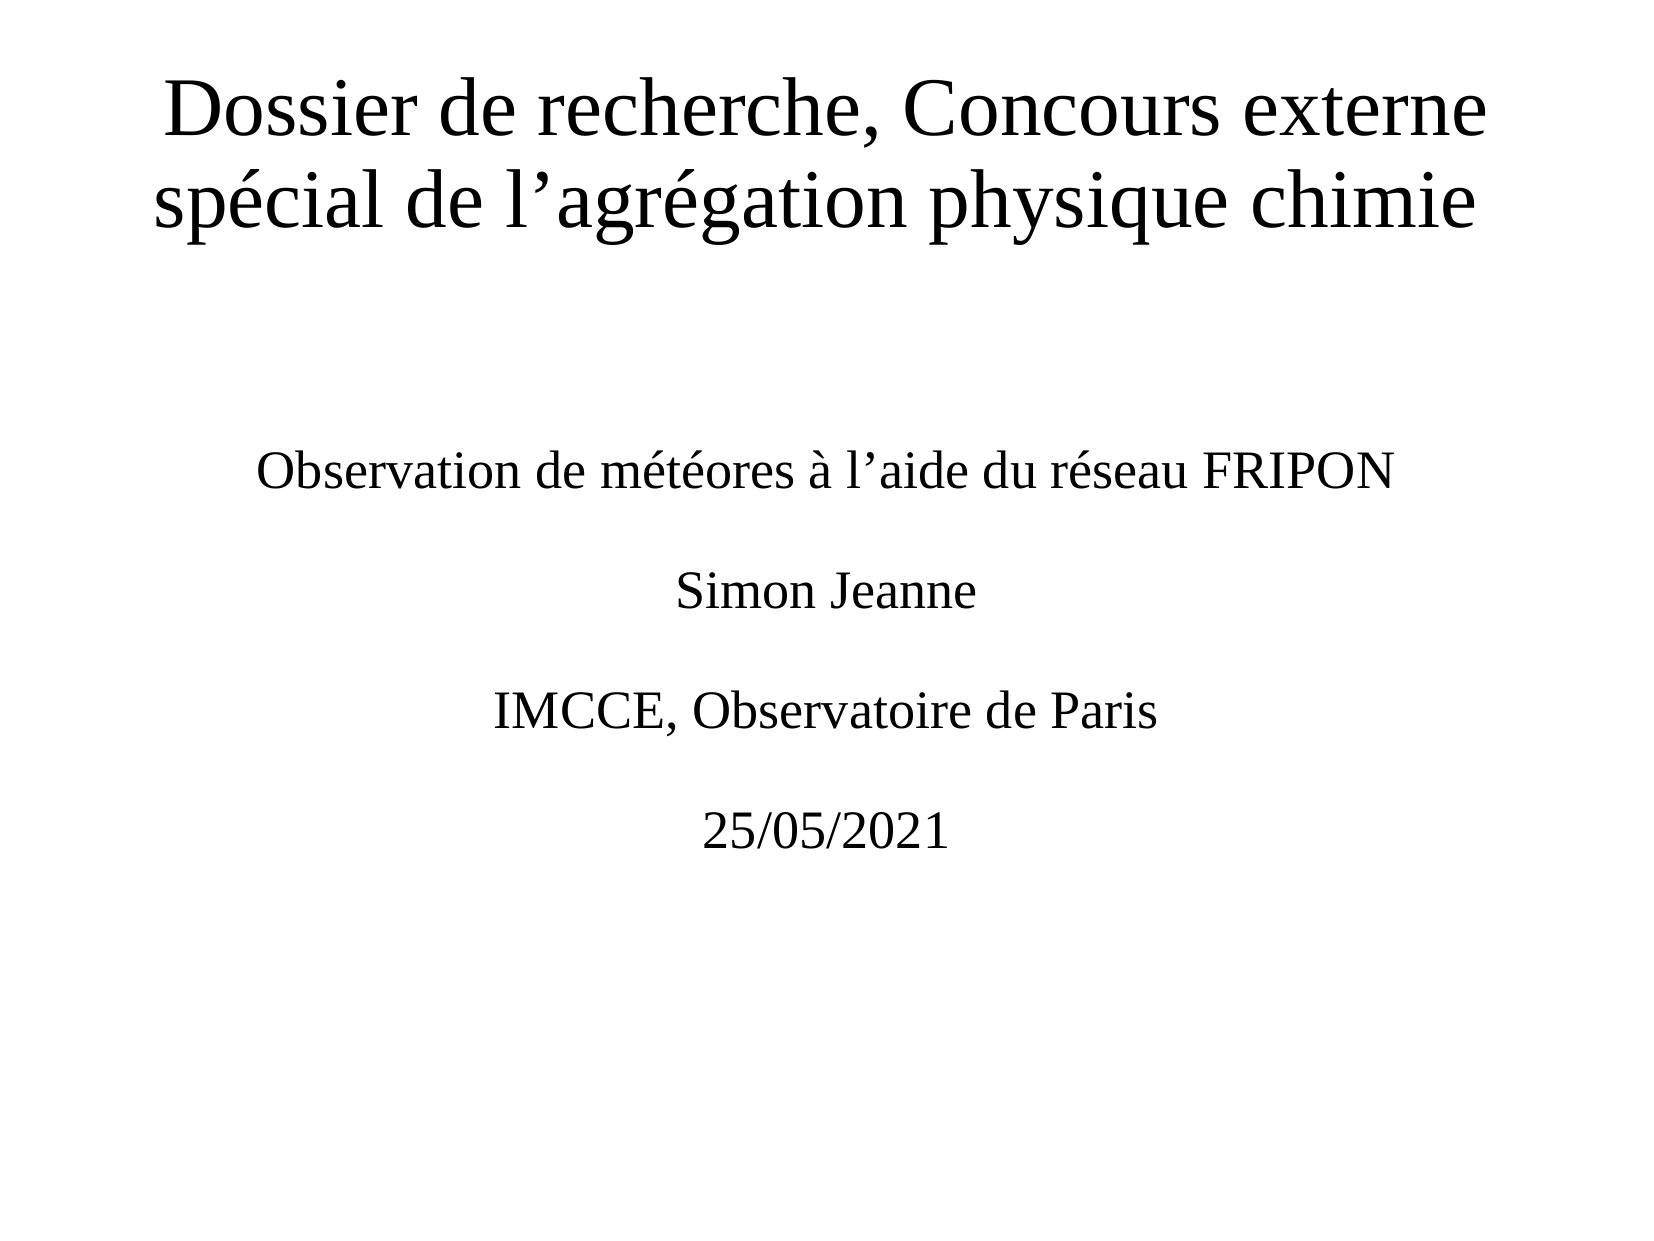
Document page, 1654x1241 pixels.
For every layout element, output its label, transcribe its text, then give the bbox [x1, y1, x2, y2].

title Dossier de recherche, Concours externe spécial de l’agrégation physique chimie [82, 49, 1571, 257]
subtitle Observation de météores à l’aide du réseau FRIPON Simon Jeanne IMCCE, Observatoire de Paris 25/05/2021 [82, 290, 1571, 1010]
